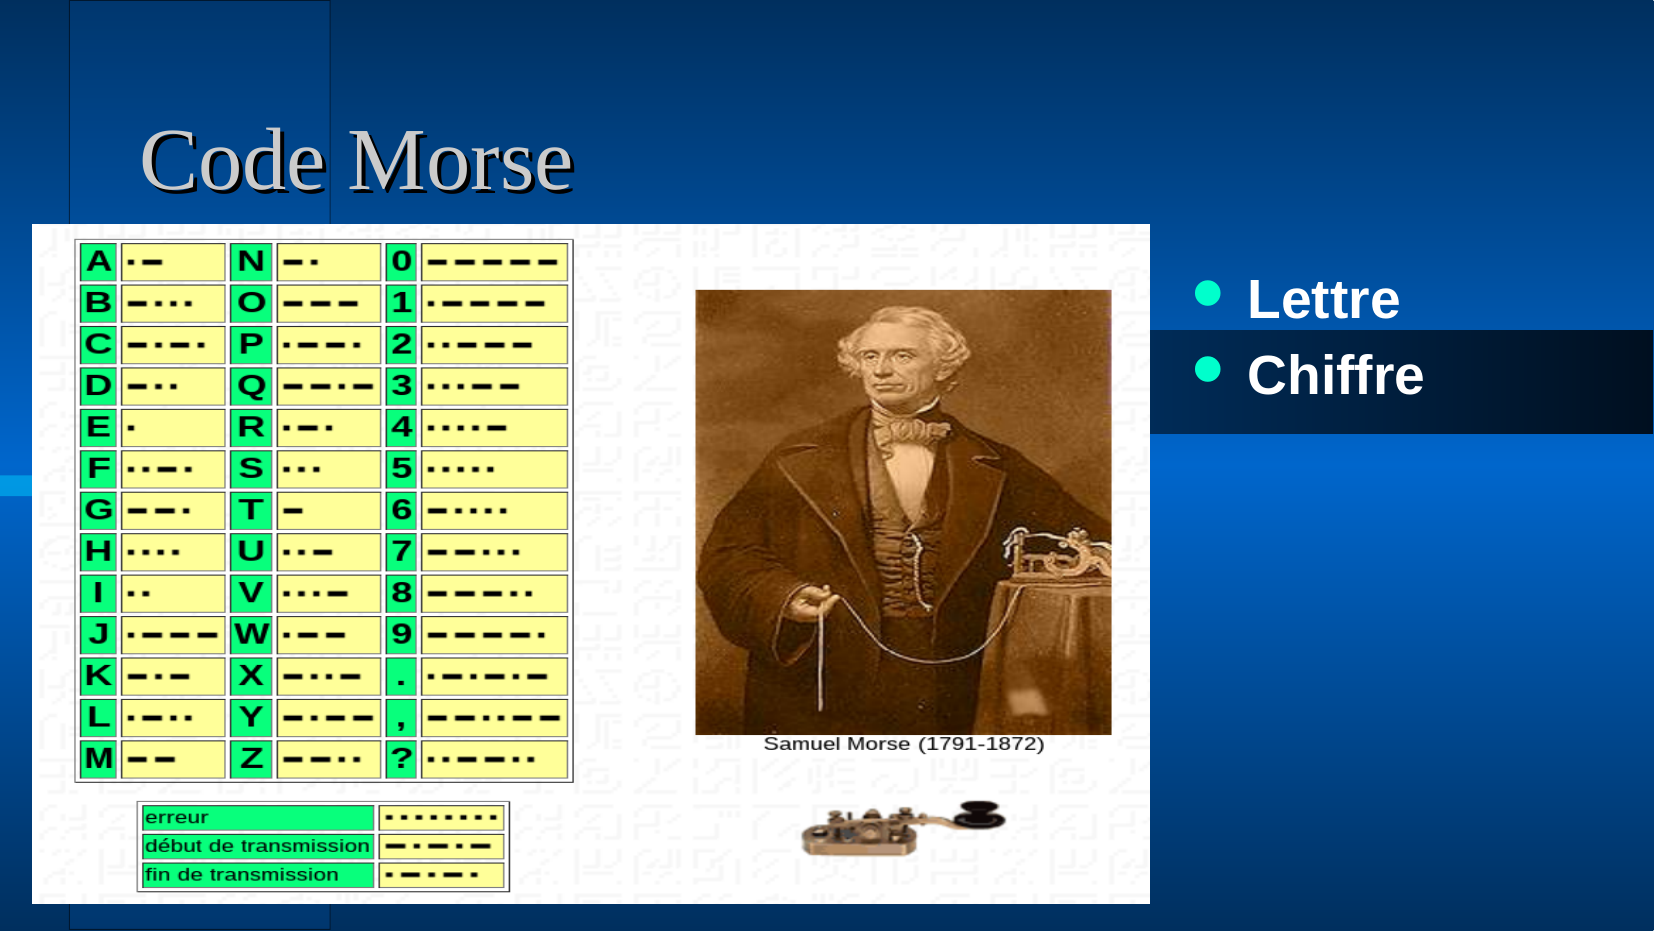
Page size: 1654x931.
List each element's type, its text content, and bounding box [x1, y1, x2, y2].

title Code Morse [124, 62, 1530, 258]
list Lettre Chiffre [1191, 268, 1654, 809]
picture [32, 224, 1150, 904]
